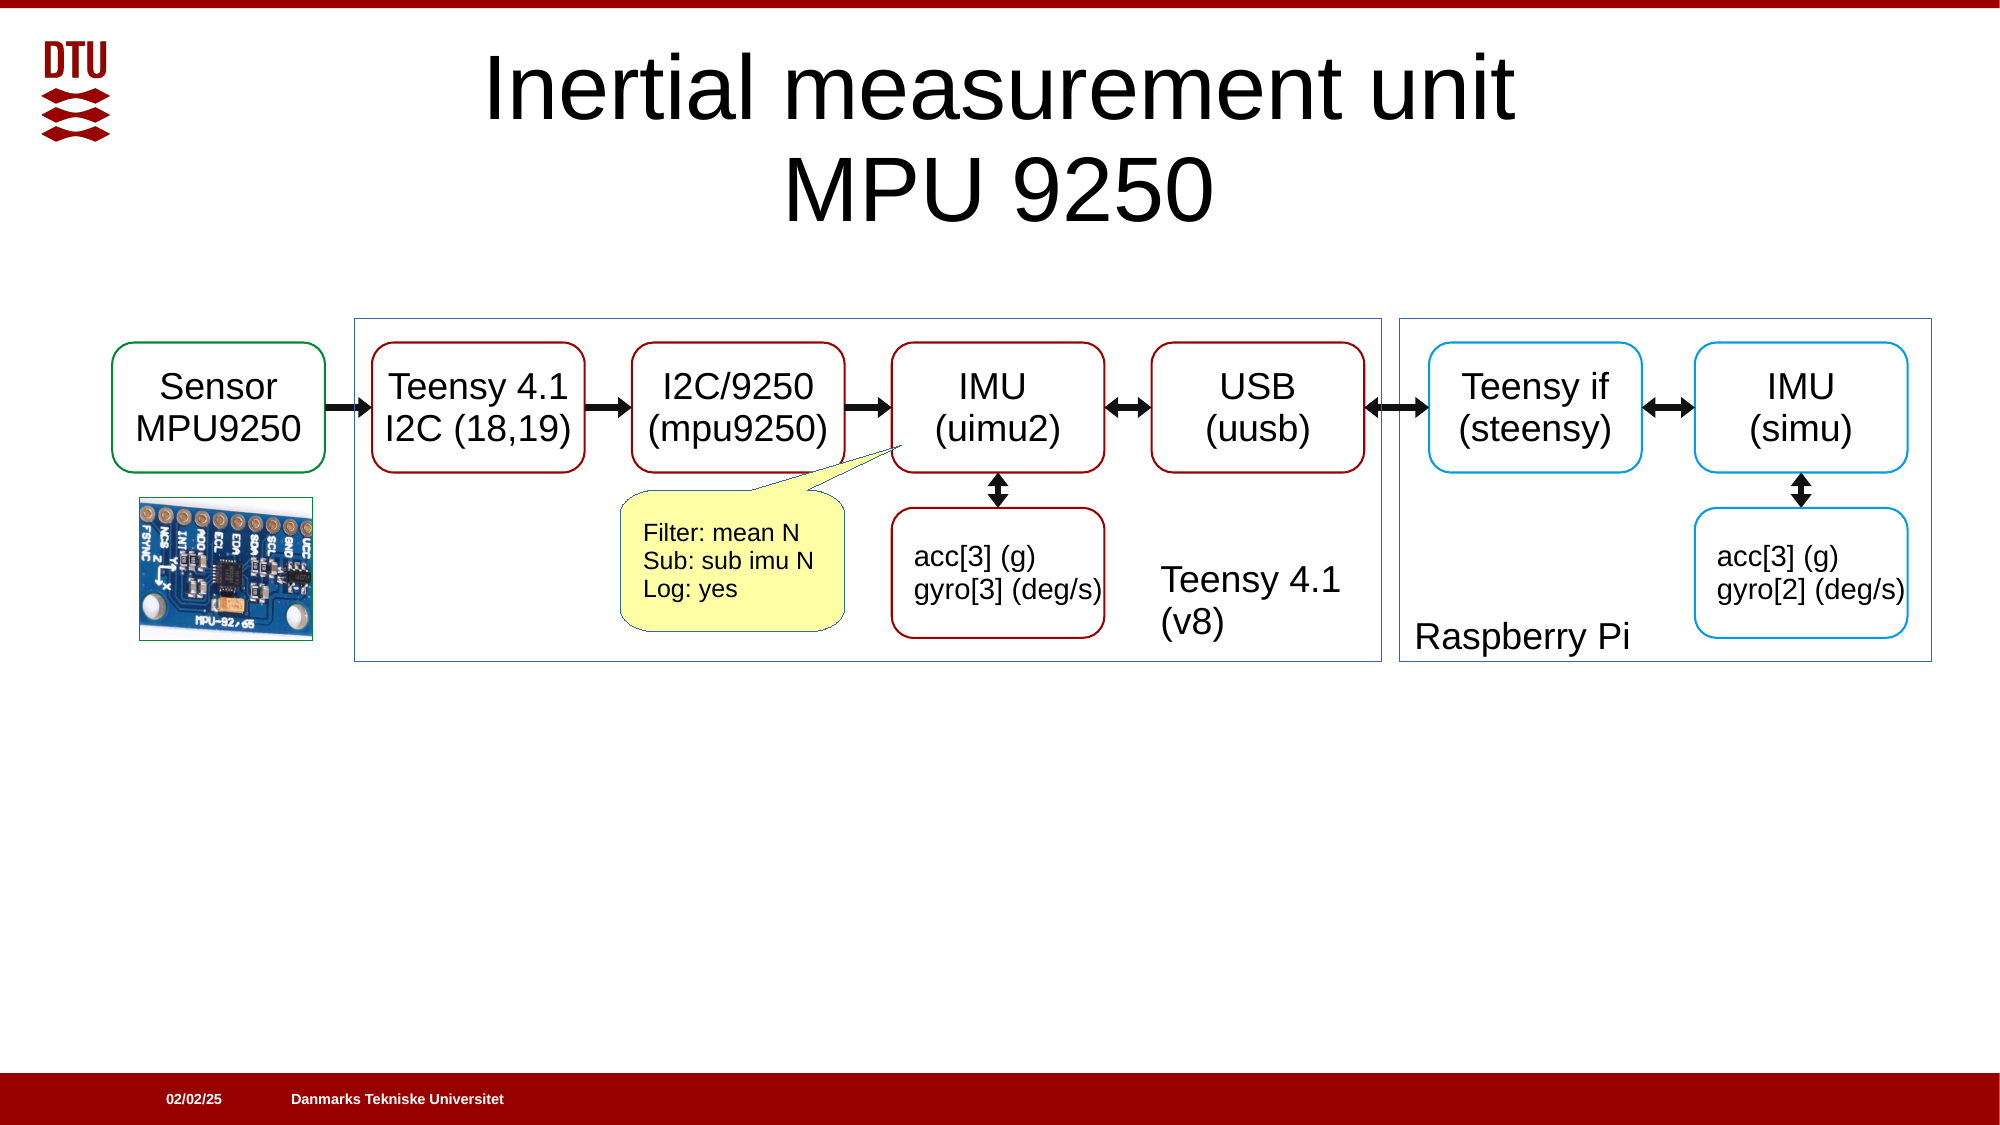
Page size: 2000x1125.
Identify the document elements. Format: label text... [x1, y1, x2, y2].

text_box acc[3] (g) gyro[3] (deg/s) [891, 507, 1105, 638]
text_box Teensy 4.1 (v8) [1145, 550, 1368, 650]
text_box Sensor MPU9250 [112, 342, 325, 473]
text_box Filter: mean N Sub: sub imu N Log: yes [620, 445, 902, 632]
text_box Raspberry Pi [1399, 608, 1646, 666]
text_box acc[3] (g) gyro[2] (deg/s) [1694, 507, 1908, 638]
text_box Teensy if (steensy) [1429, 342, 1642, 473]
title Inertial measurement unit MPU 9250 [99, 36, 1900, 242]
text_box IMU (uimu2) [891, 342, 1105, 473]
text_box IMU (simu) [1694, 342, 1908, 473]
text_box USB (uusb) [1151, 342, 1365, 473]
picture [139, 497, 313, 641]
text_box Teensy 4.1 I2C (18,19) [372, 342, 585, 473]
text_box I2C/9250 (mpu9250) [631, 342, 845, 473]
